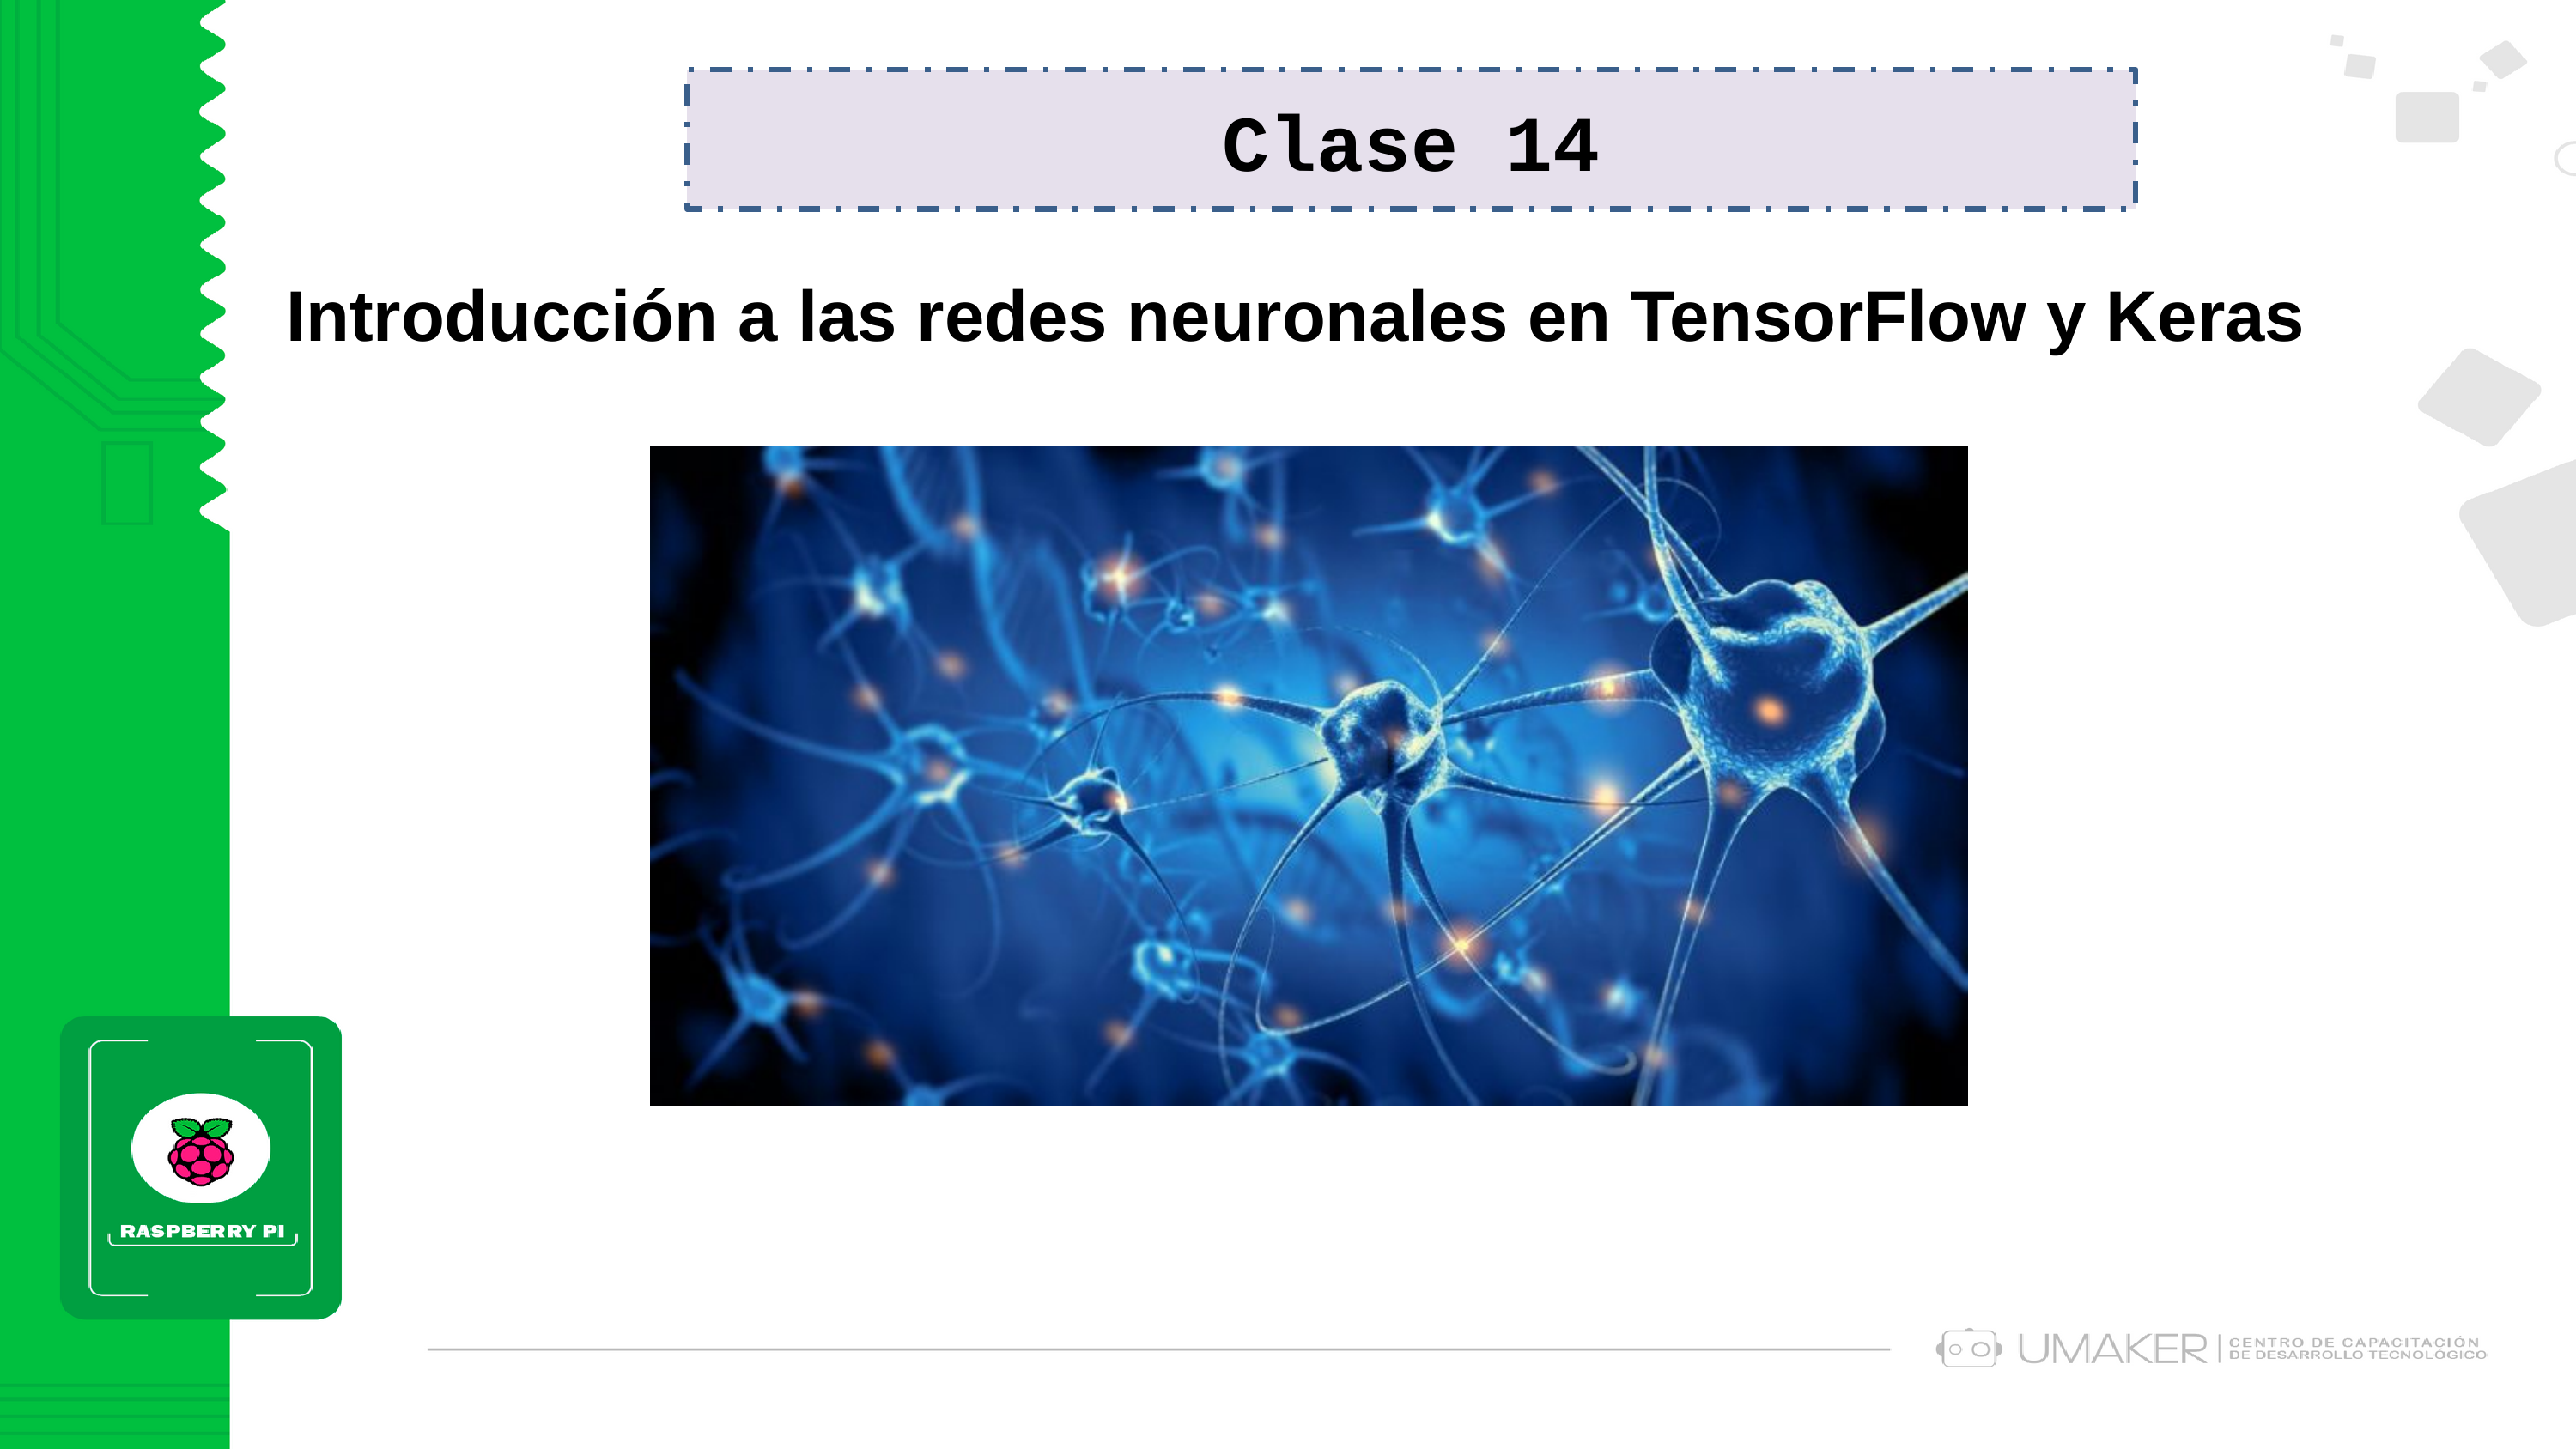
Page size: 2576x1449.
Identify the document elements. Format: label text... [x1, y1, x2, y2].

text_box Introducción a las redes neuronales en TensorFlow y Keras [229, 264, 2363, 416]
picture [0, 0, 2576, 1449]
text_box Clase 14 [687, 70, 2136, 209]
